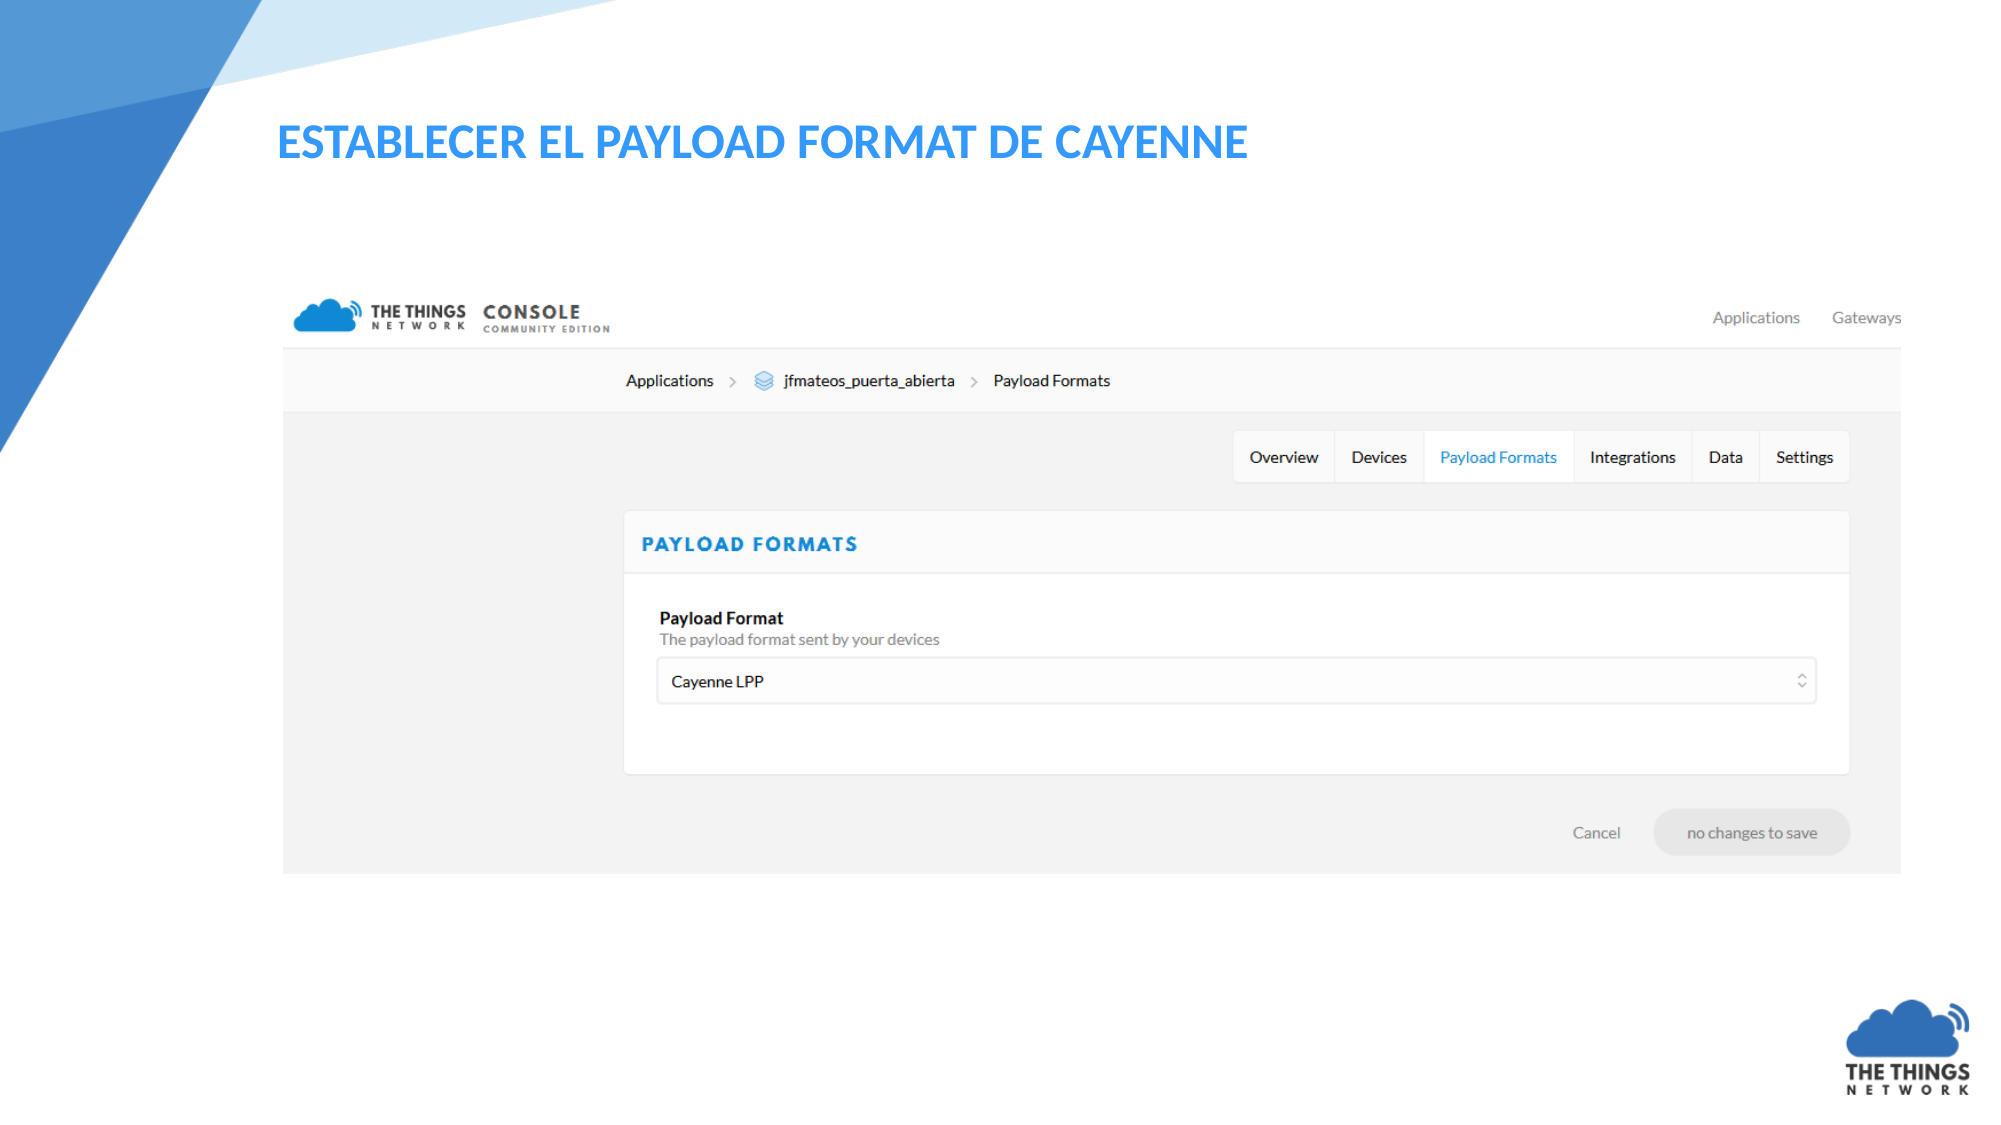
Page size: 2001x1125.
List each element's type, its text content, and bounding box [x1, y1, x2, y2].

picture [0, 0, 1970, 1095]
text_box ESTABLECER EL PAYLOAD FORMAT DE CAYENNE [99, 44, 1900, 233]
